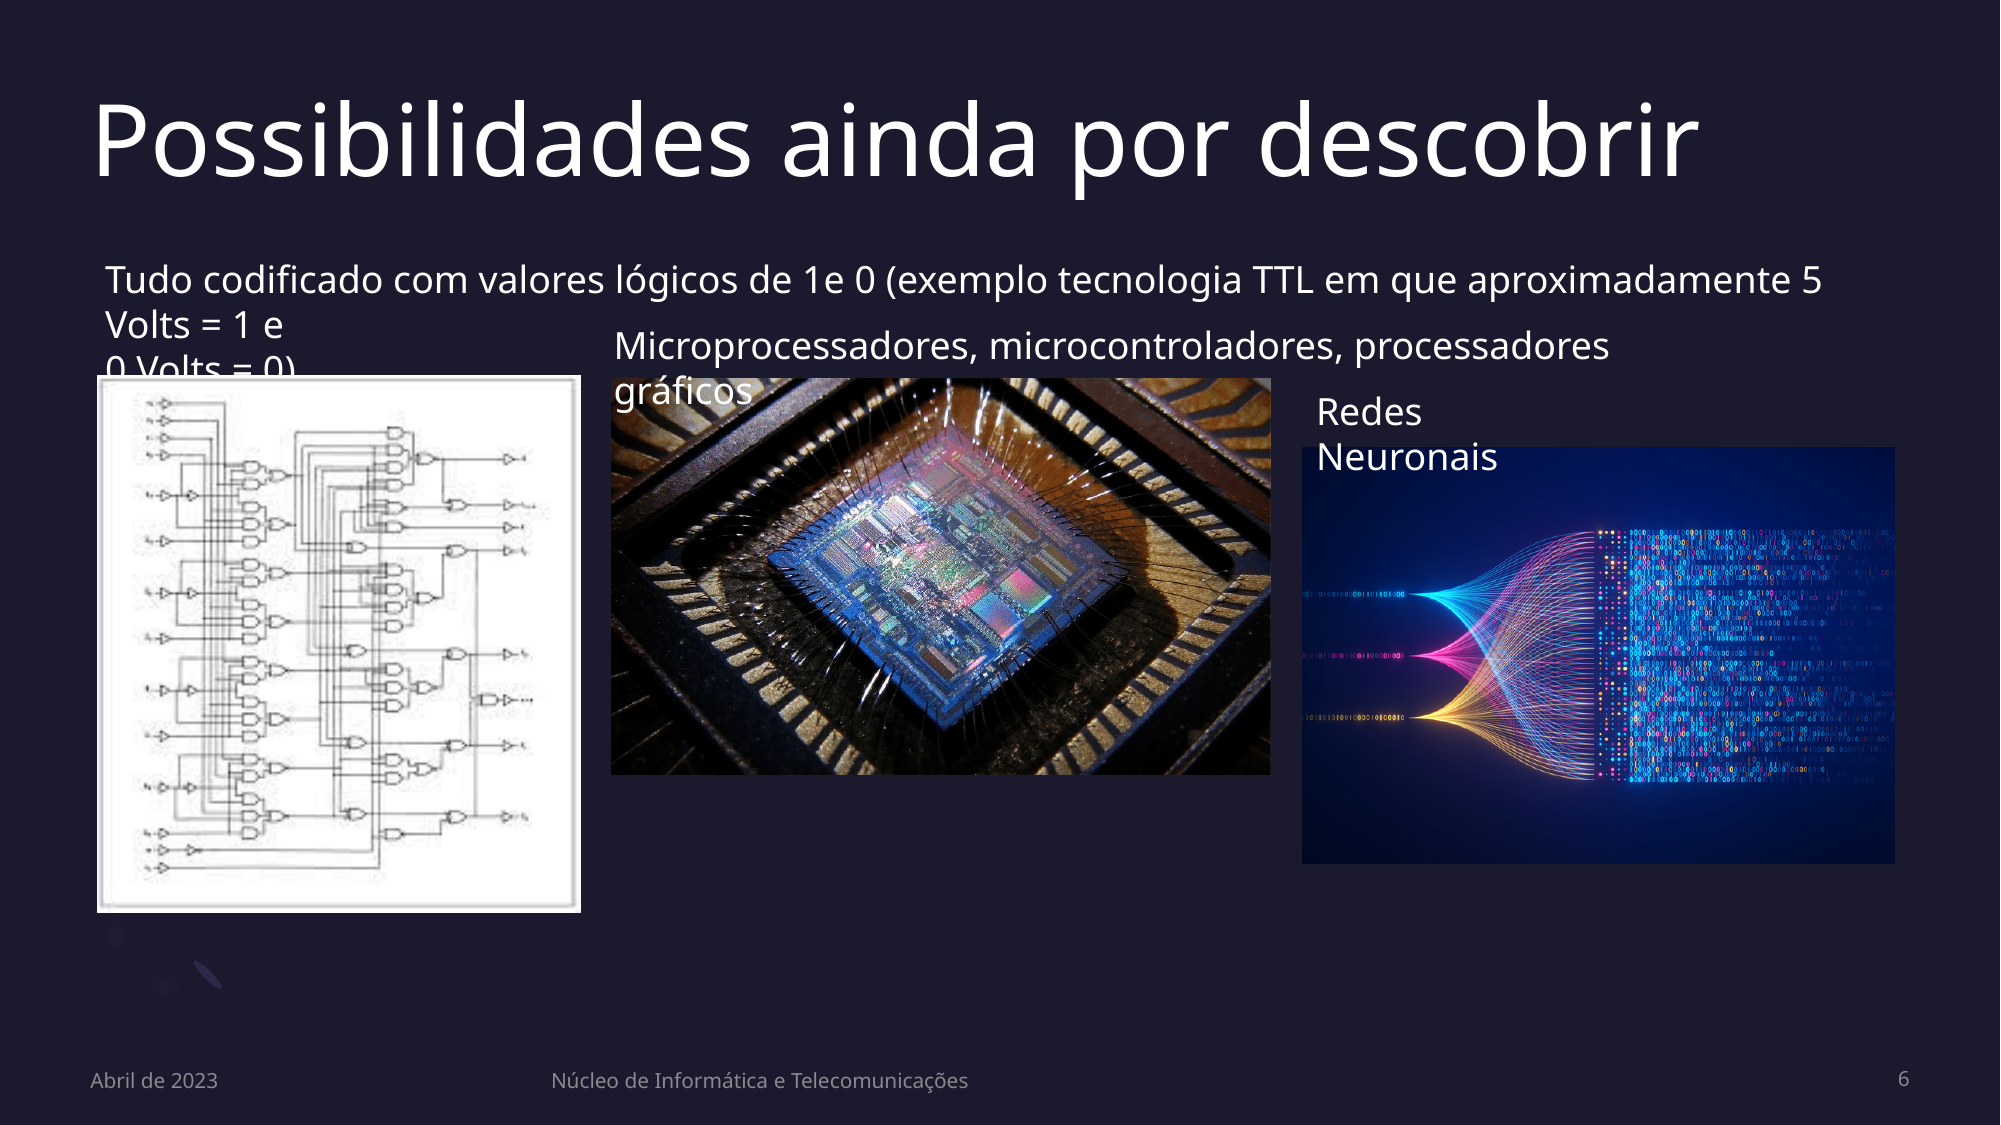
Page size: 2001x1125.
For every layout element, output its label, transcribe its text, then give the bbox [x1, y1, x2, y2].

text_box Tudo codificado com valores lógicos de 1e 0 (exemplo tecnologia TTL em que aproximadamente 5 Volts = 1 e 0 Volts = 0). [90, 248, 1904, 399]
picture [97, 375, 581, 913]
text_box Microprocessadores, microcontroladores, processadores gráficos [598, 314, 1704, 420]
slide_number Abril de 2023 [90, 1067, 522, 1093]
text_box Redes Neuronais [1301, 381, 1608, 486]
slide_number <número> [1632, 1067, 1910, 1093]
title Possibilidades ainda por descobrir [90, 90, 1910, 191]
picture [1302, 447, 1895, 864]
picture [611, 420, 1271, 775]
footer Núcleo de Informática e Telecomunicações [551, 1067, 1598, 1093]
